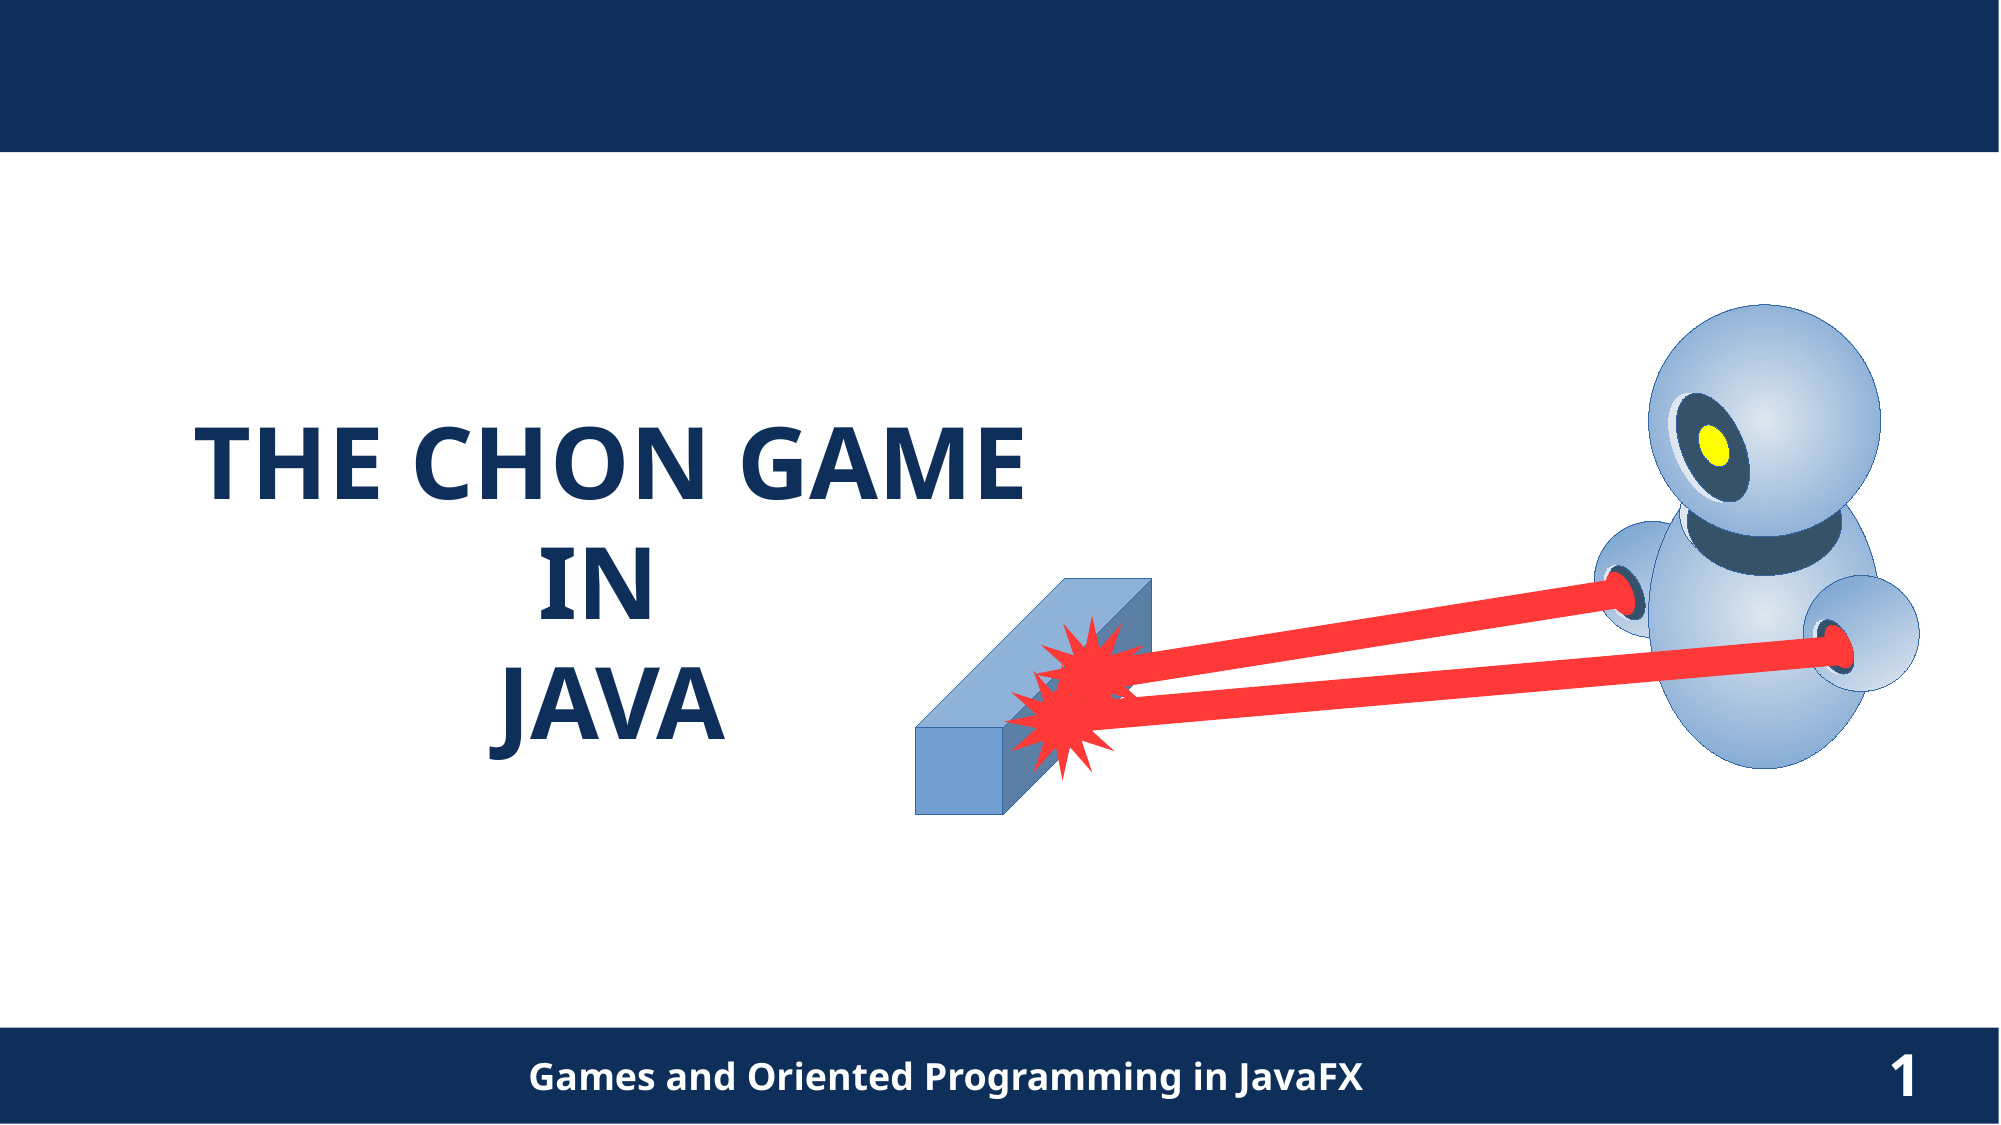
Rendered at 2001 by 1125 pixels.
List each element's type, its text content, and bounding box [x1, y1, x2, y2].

text_box [915, 304, 1920, 815]
text_box THE CHON GAME IN JAVA [137, 391, 1086, 767]
